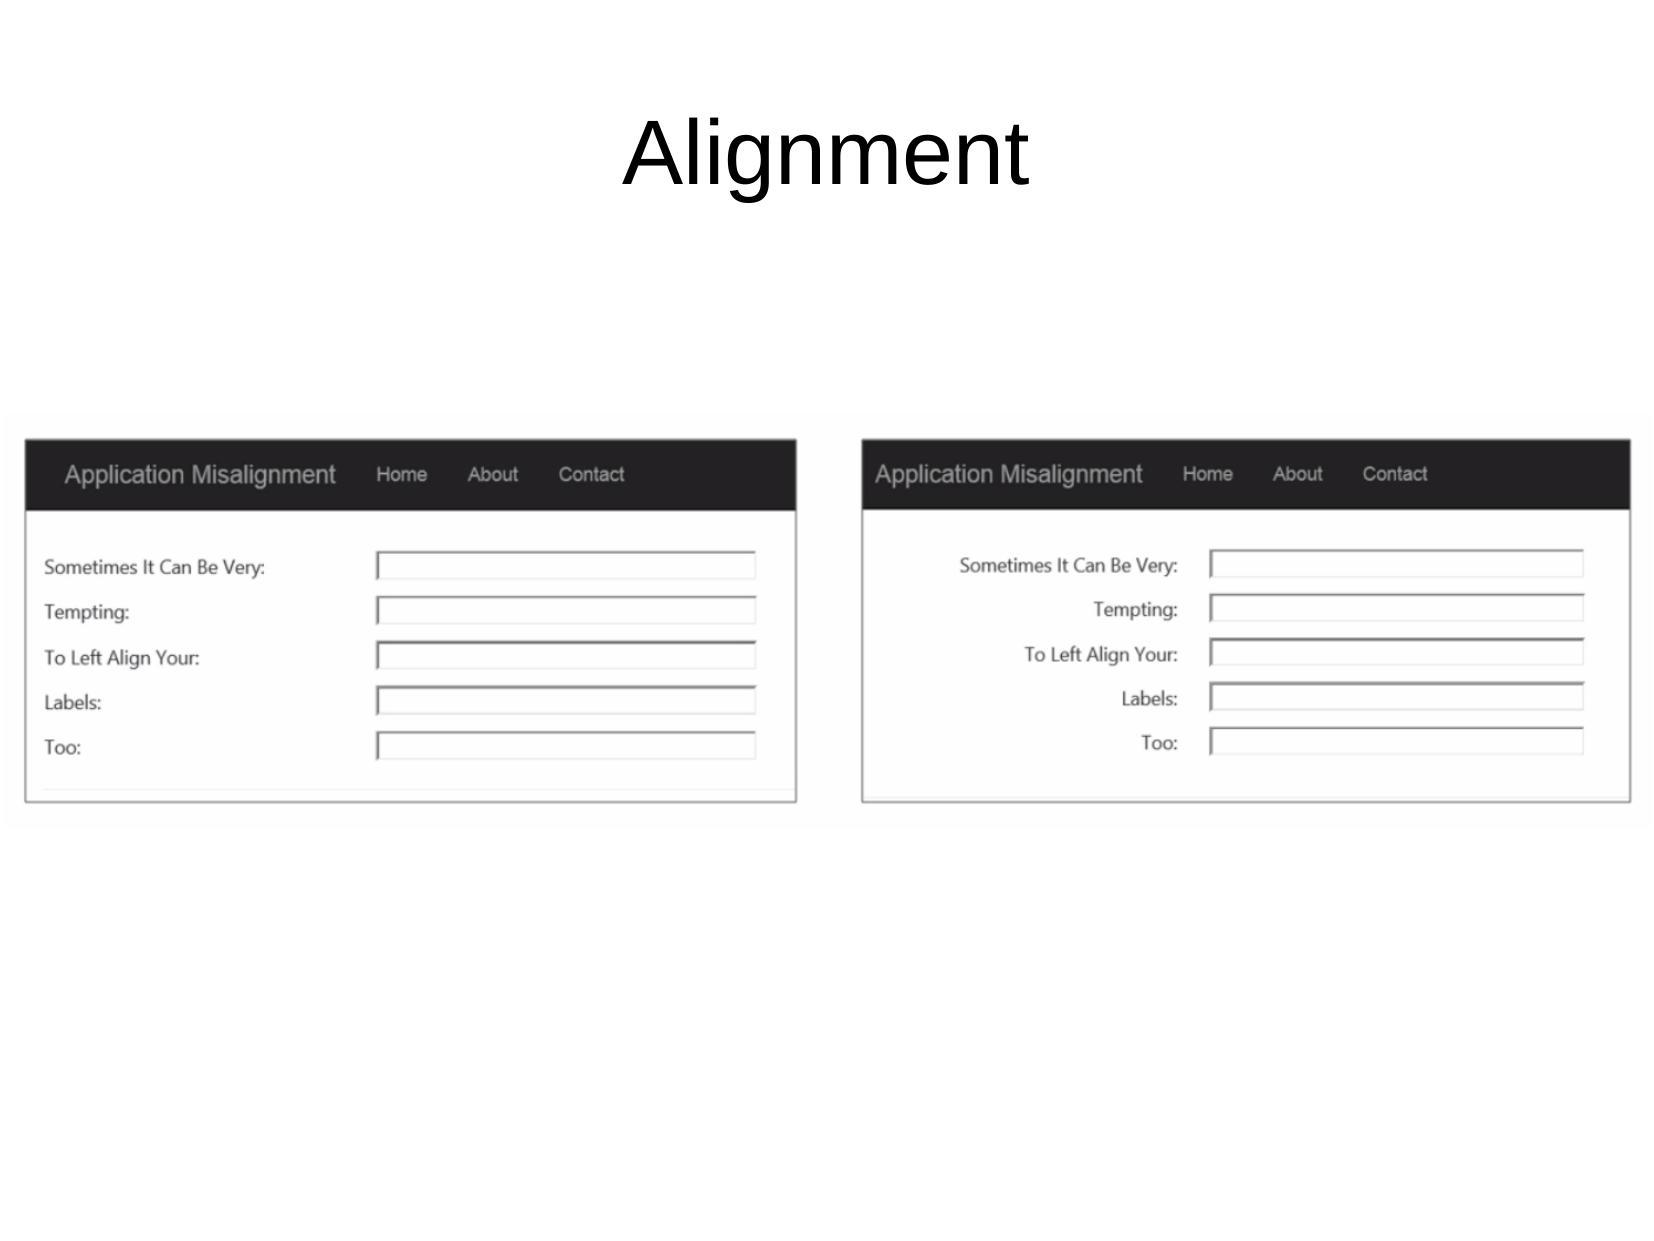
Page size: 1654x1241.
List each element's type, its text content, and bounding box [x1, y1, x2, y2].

picture [3, 412, 1654, 829]
title Alignment [82, 49, 1571, 257]
